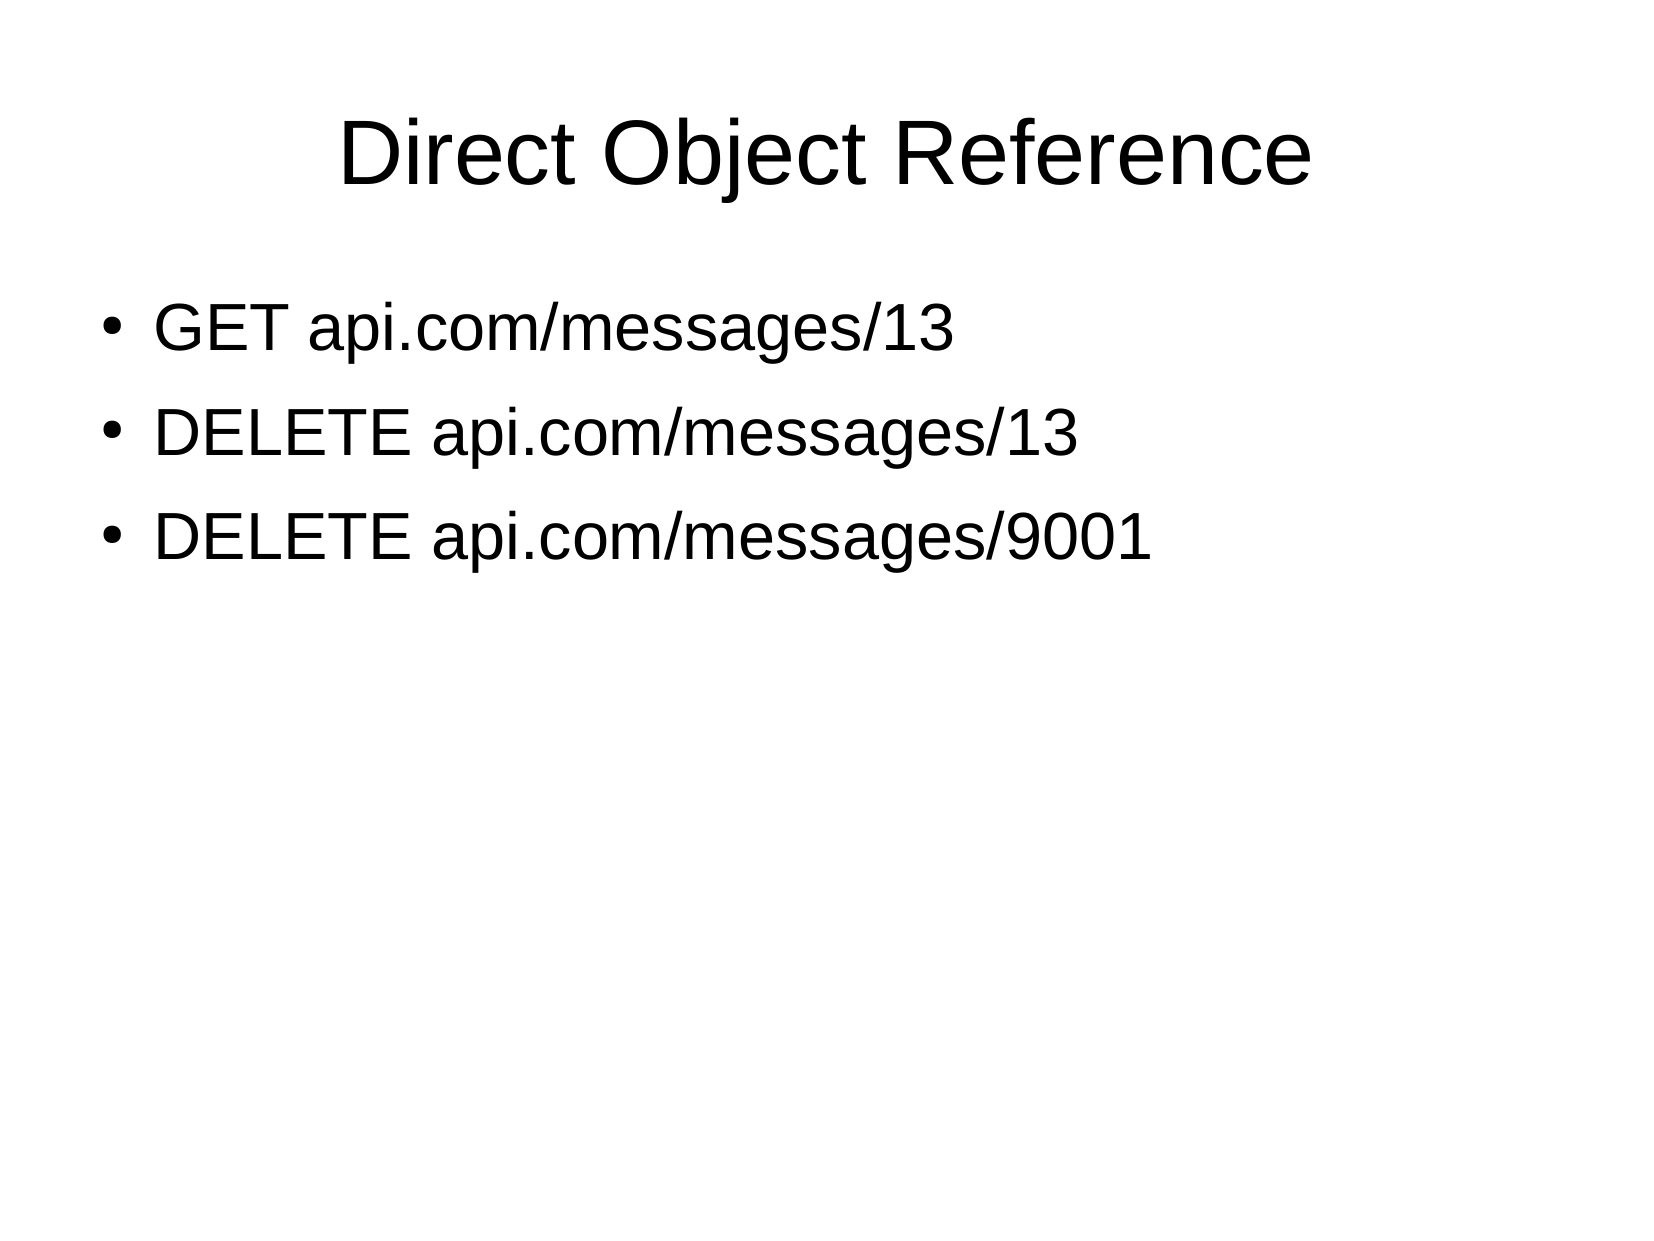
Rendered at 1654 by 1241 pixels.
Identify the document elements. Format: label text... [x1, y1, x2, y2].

title Direct Object Reference [82, 49, 1571, 257]
list GET api.com/messages/13 DELETE api.com/messages/13 DELETE api.com/messages/9001 [82, 290, 1571, 1010]
